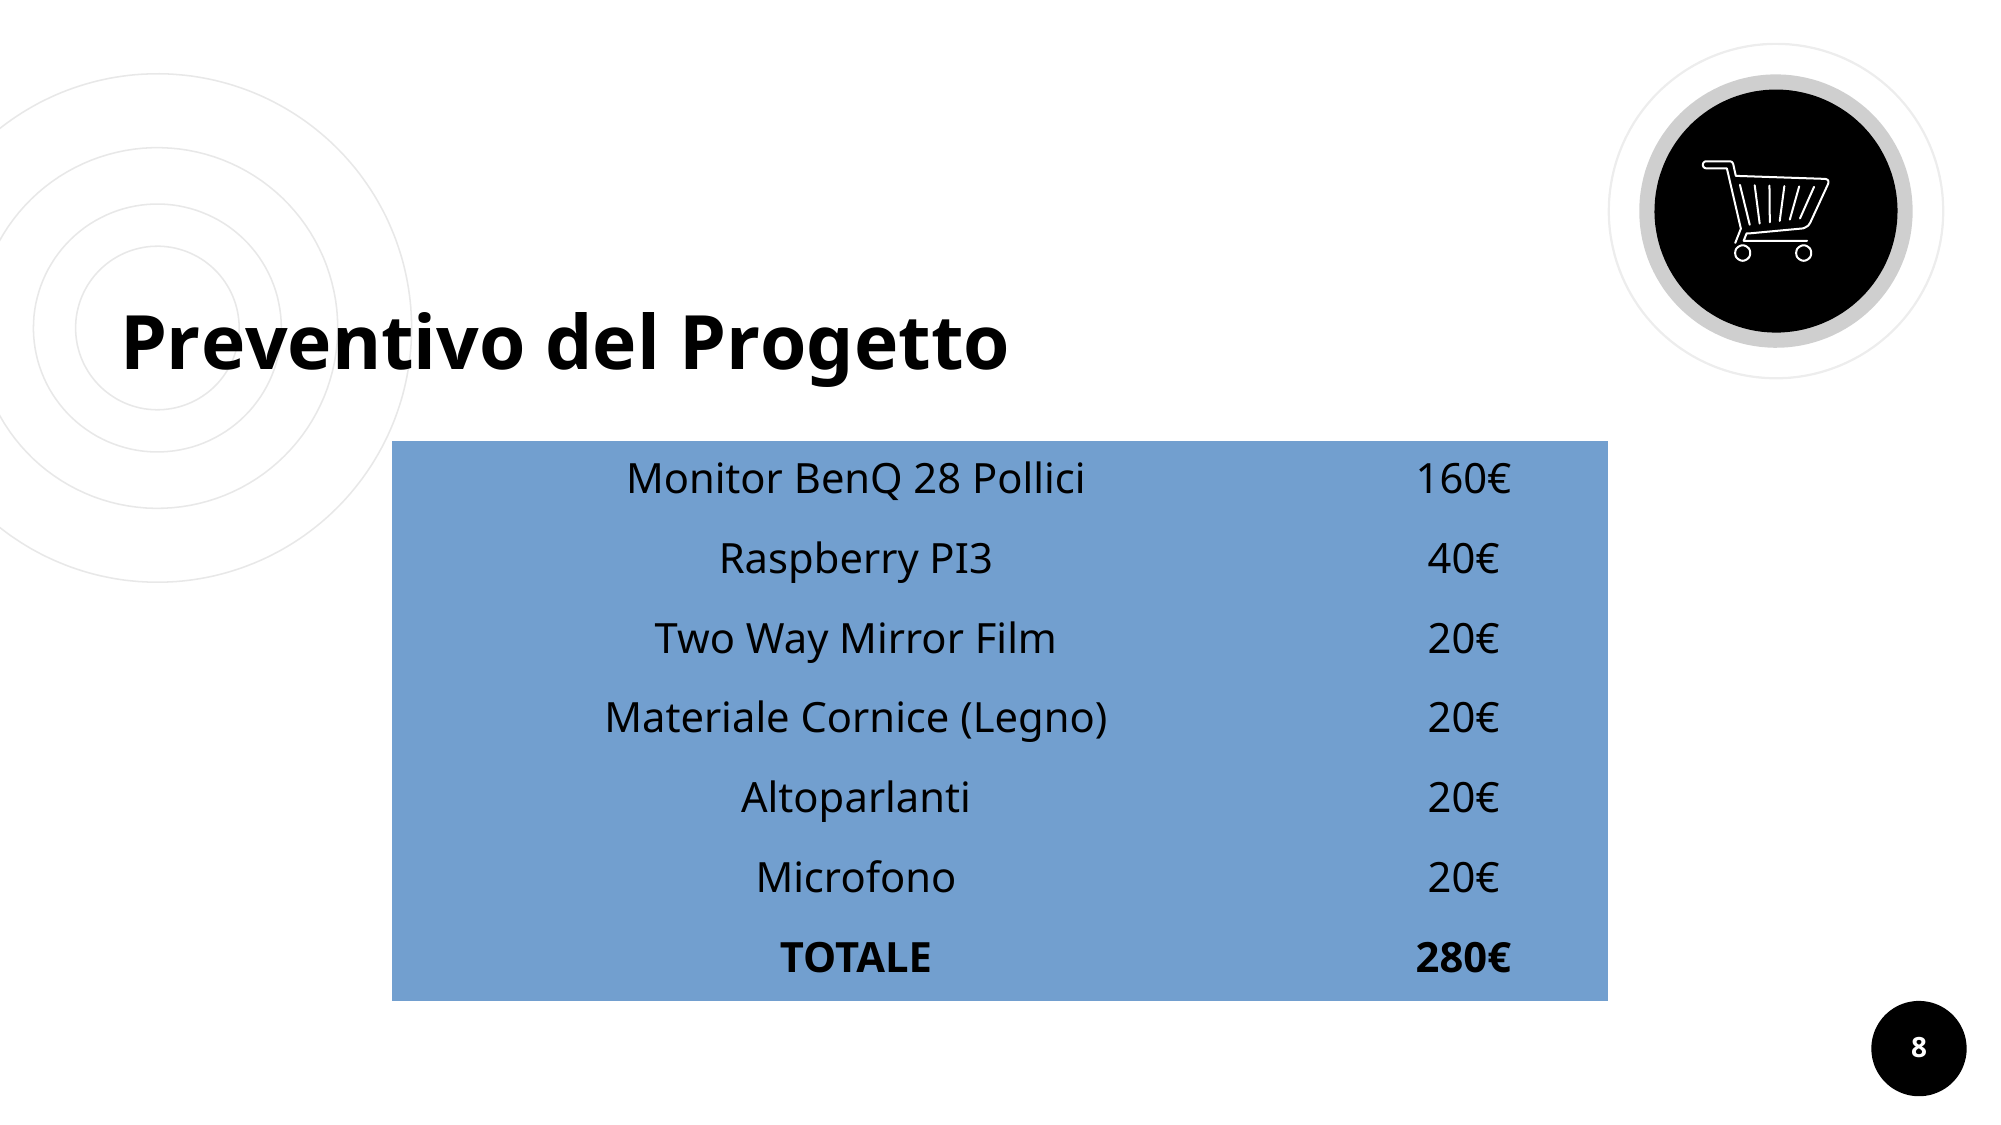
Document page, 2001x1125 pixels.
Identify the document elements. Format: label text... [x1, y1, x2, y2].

table_cell 40€ [1320, 521, 1608, 601]
table_header 160€ [1320, 441, 1608, 521]
table_cell TOTALE [392, 921, 1320, 1001]
table_cell 20€ [1320, 761, 1608, 841]
table_cell 20€ [1320, 601, 1608, 681]
text_box [1871, 1000, 1967, 1097]
table_cell 20€ [1320, 841, 1608, 921]
table_cell Altoparlanti [392, 761, 1320, 841]
table_cell Microfono [392, 841, 1320, 921]
table_cell Two Way Mirror Film [392, 601, 1320, 681]
table_header Monitor BenQ 28 Pollici [392, 441, 1320, 521]
table_cell Raspberry PI3 [392, 521, 1320, 601]
table_cell 20€ [1320, 681, 1608, 761]
text_box [1607, 42, 1945, 380]
title Preventivo del Progetto [99, 255, 1242, 405]
table_cell 280€ [1320, 921, 1608, 1001]
table_cell Materiale Cornice (Legno) [392, 681, 1320, 761]
